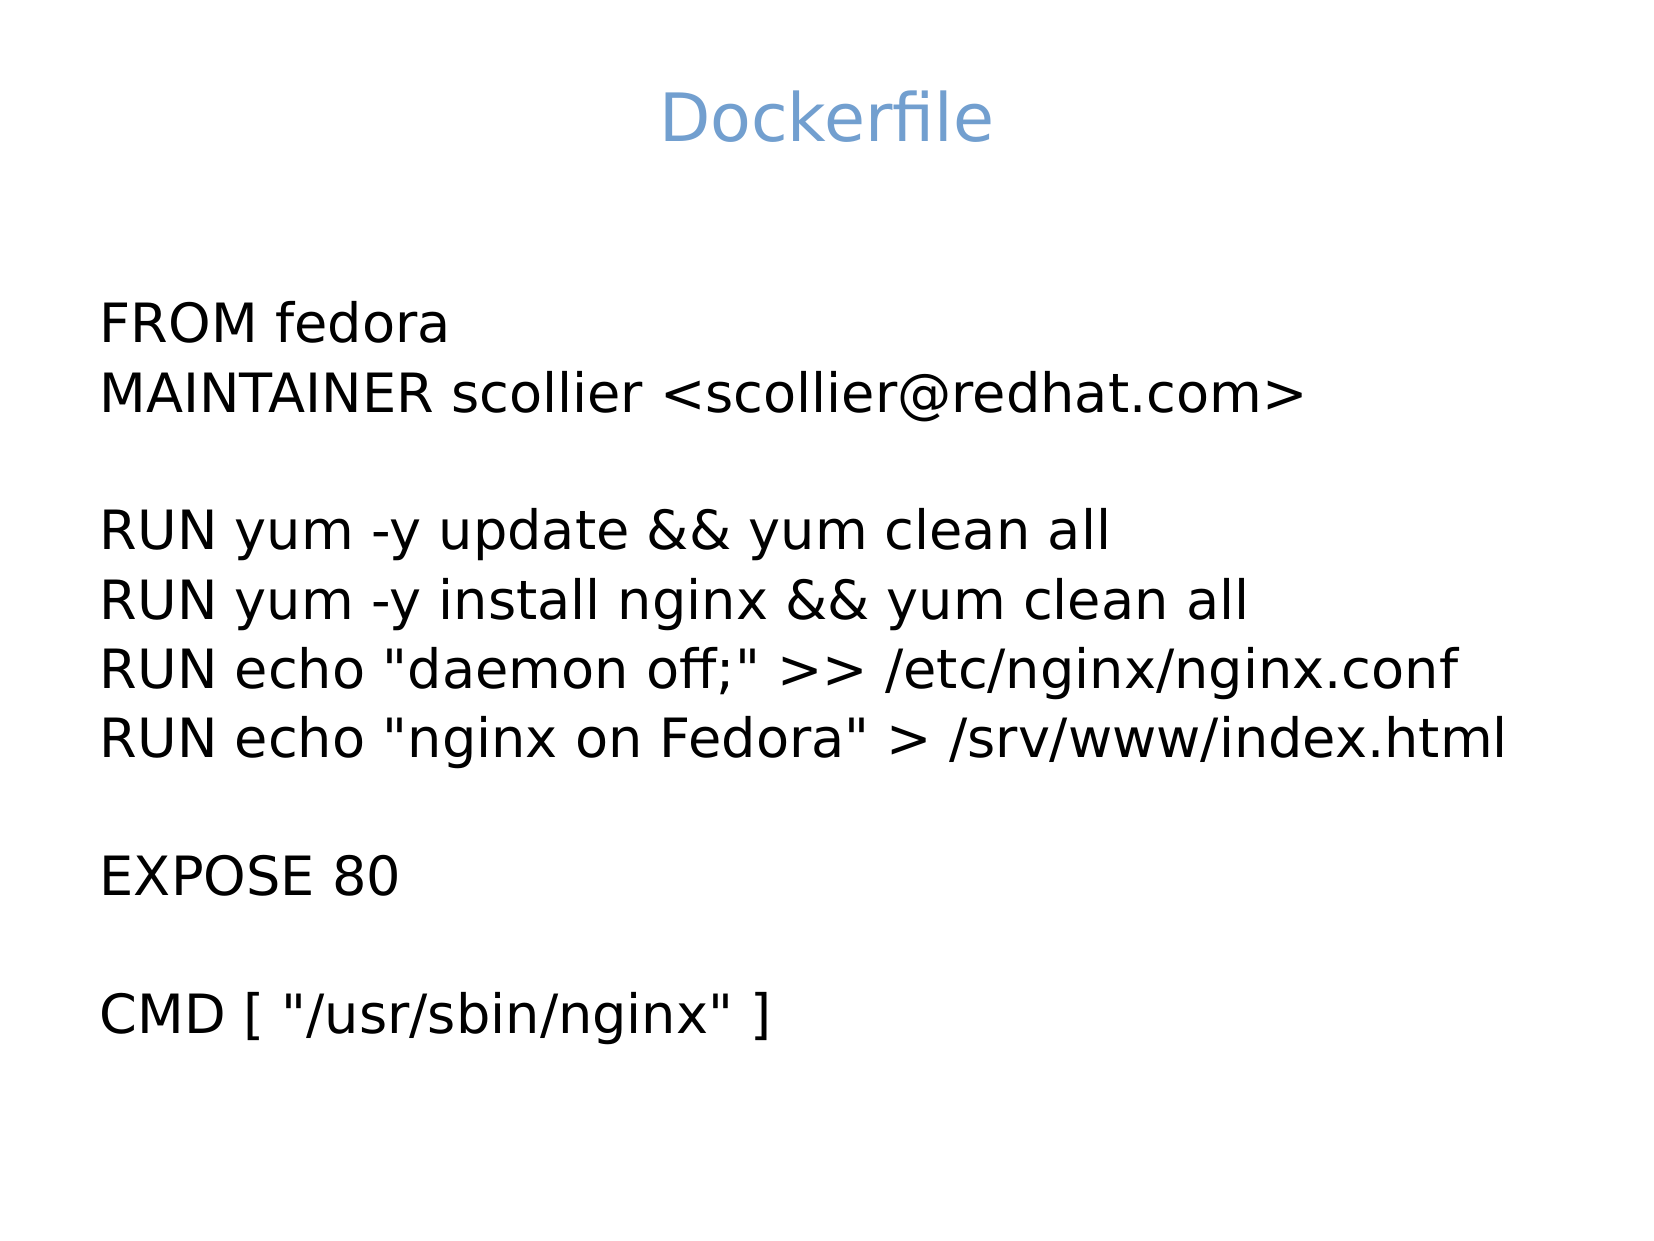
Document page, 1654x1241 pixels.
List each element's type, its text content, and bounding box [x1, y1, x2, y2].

text_box FROM fedora MAINTAINER scollier <scollier@redhat.com> RUN yum -y update && yum clean all RUN yum -y install nginx && yum clean all RUN echo "daemon off;" >> /etc/nginx/nginx.conf RUN echo "nginx on Fedora" > /srv/www/index.html EXPOSE 80 CMD [ "/usr/sbin/nginx" ] [85, 285, 1526, 1054]
text_box Dockerfile [644, 72, 1010, 166]
